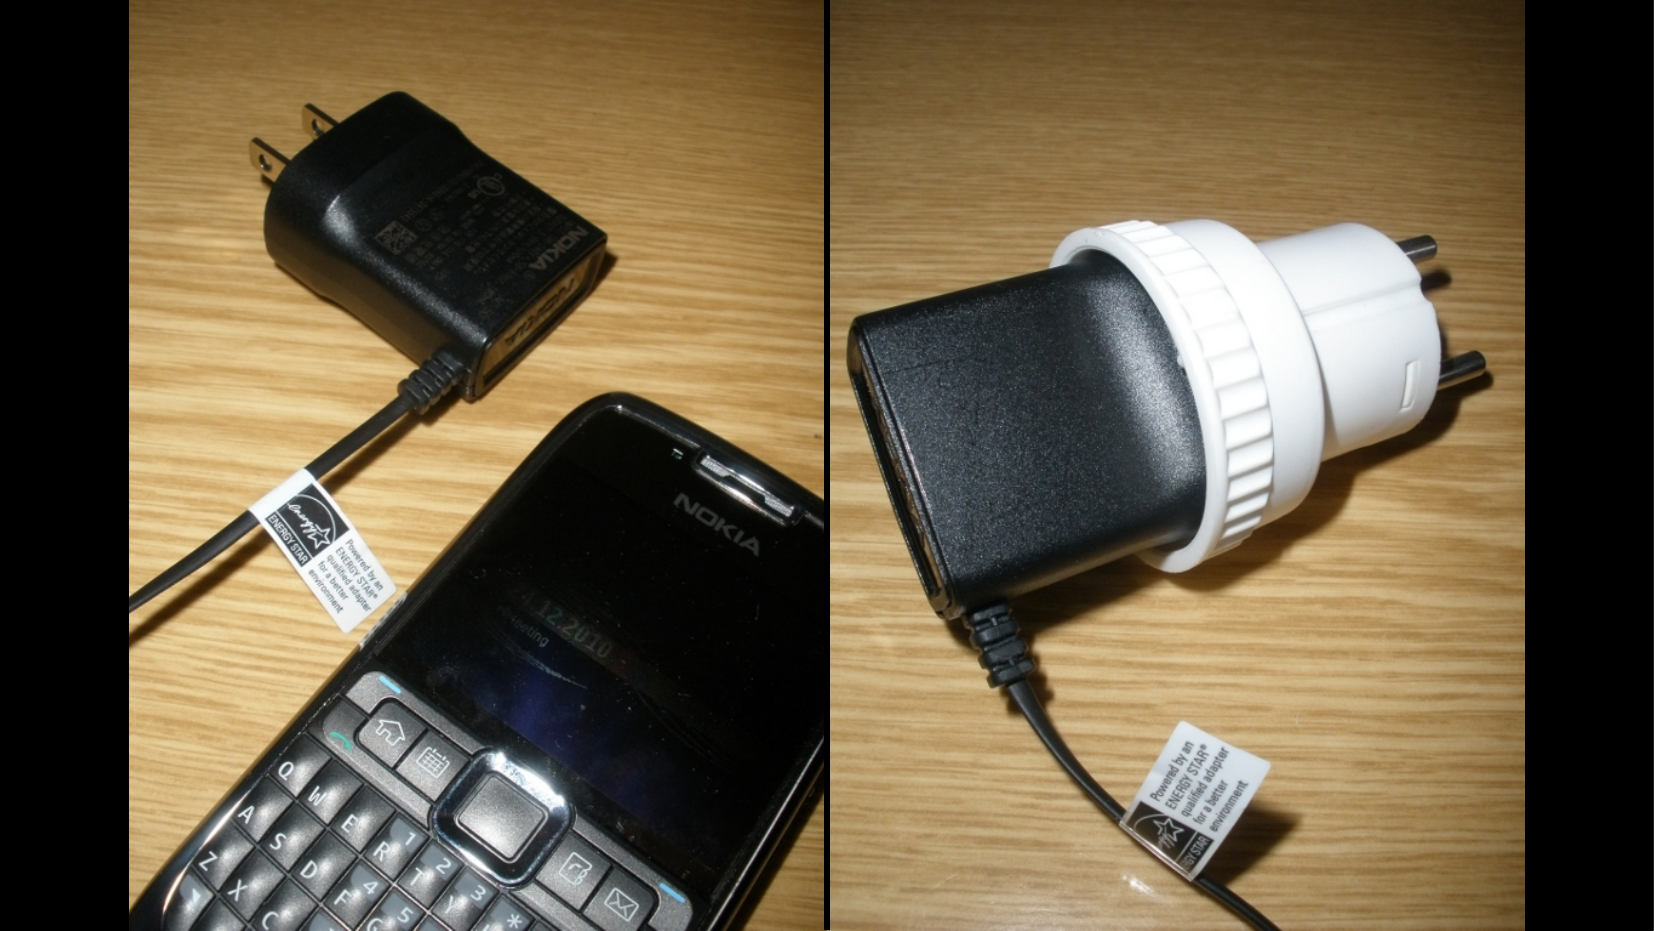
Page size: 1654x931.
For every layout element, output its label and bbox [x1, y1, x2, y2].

picture [129, 0, 1525, 931]
